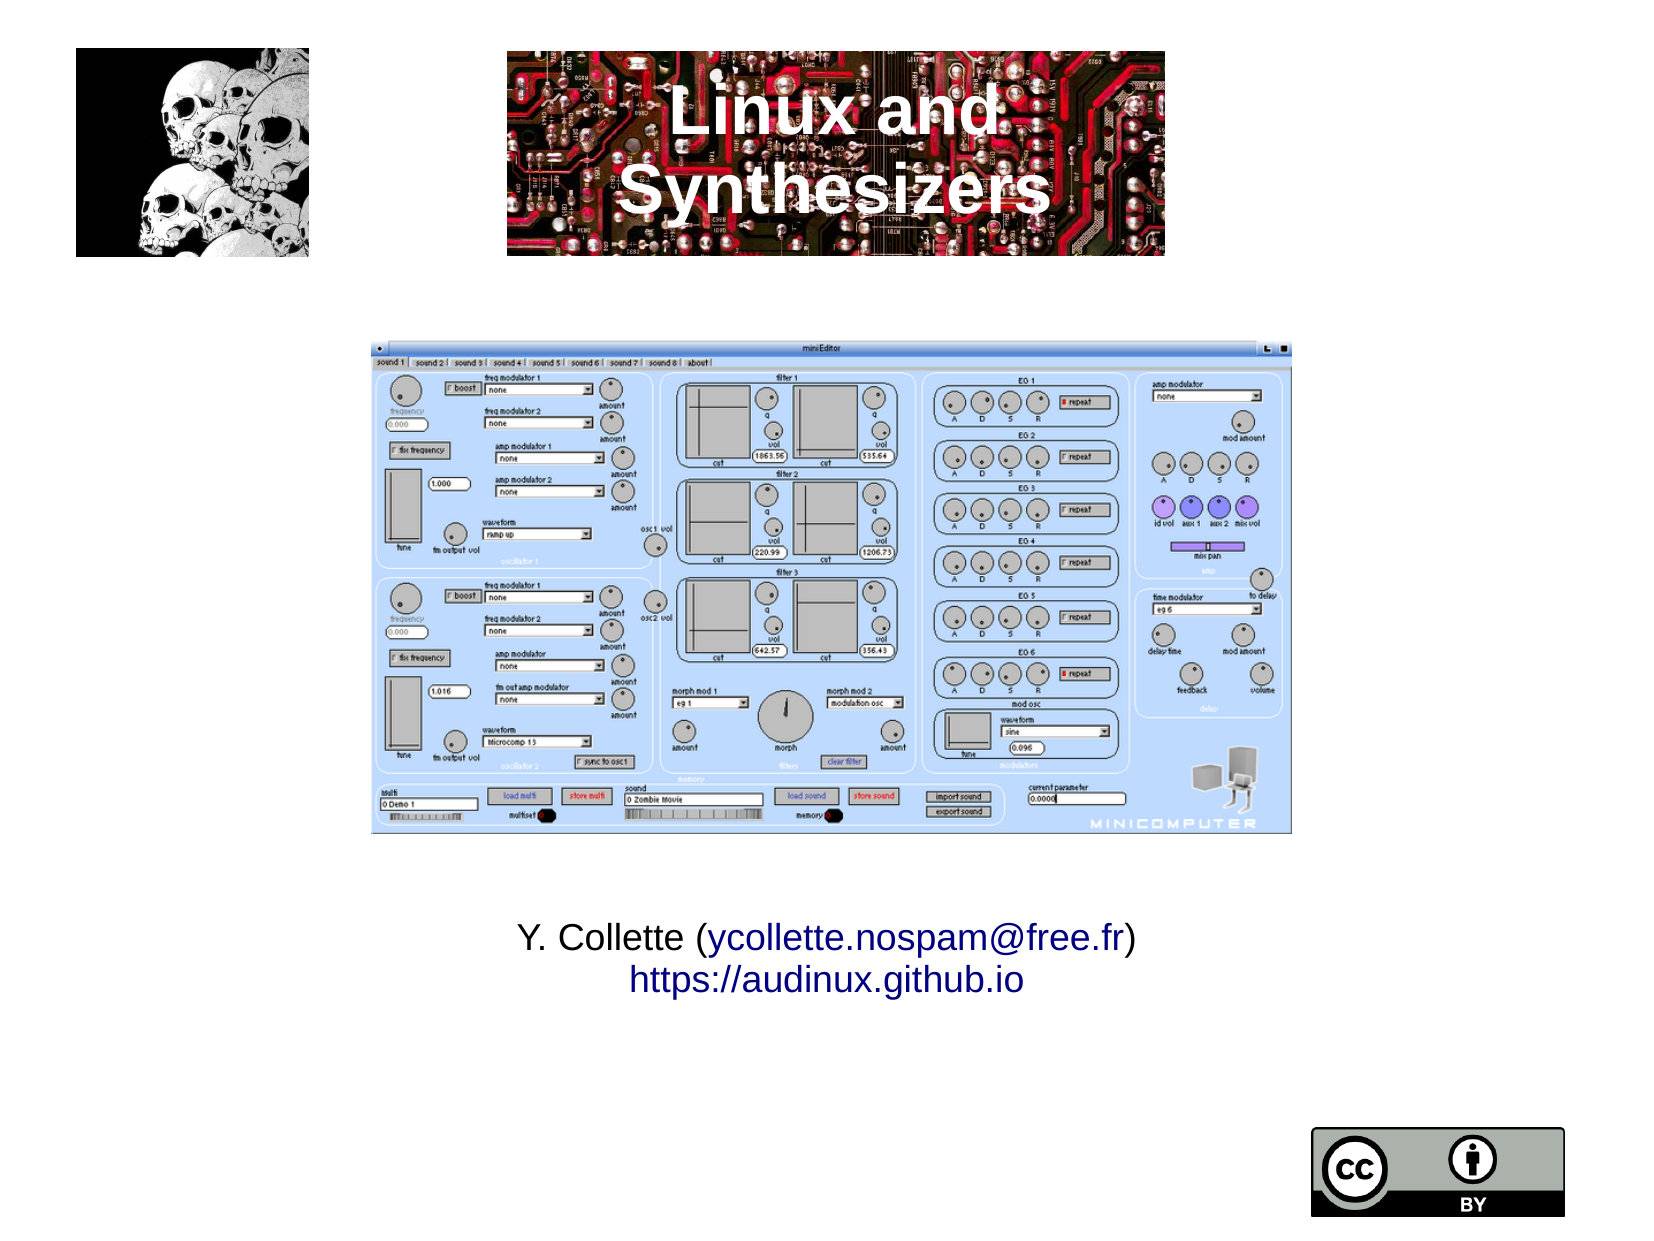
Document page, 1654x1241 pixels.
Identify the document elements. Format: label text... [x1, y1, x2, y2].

text_box Y. Collette (ycollette.nospam@free.fr) https://audinux.github.io [496, 909, 1158, 1009]
text_box Linux and Synthesizers [452, 63, 1219, 237]
picture [507, 237, 1165, 256]
picture [371, 340, 1292, 834]
picture [76, 48, 309, 257]
picture [507, 51, 1165, 63]
picture [1311, 1127, 1565, 1217]
